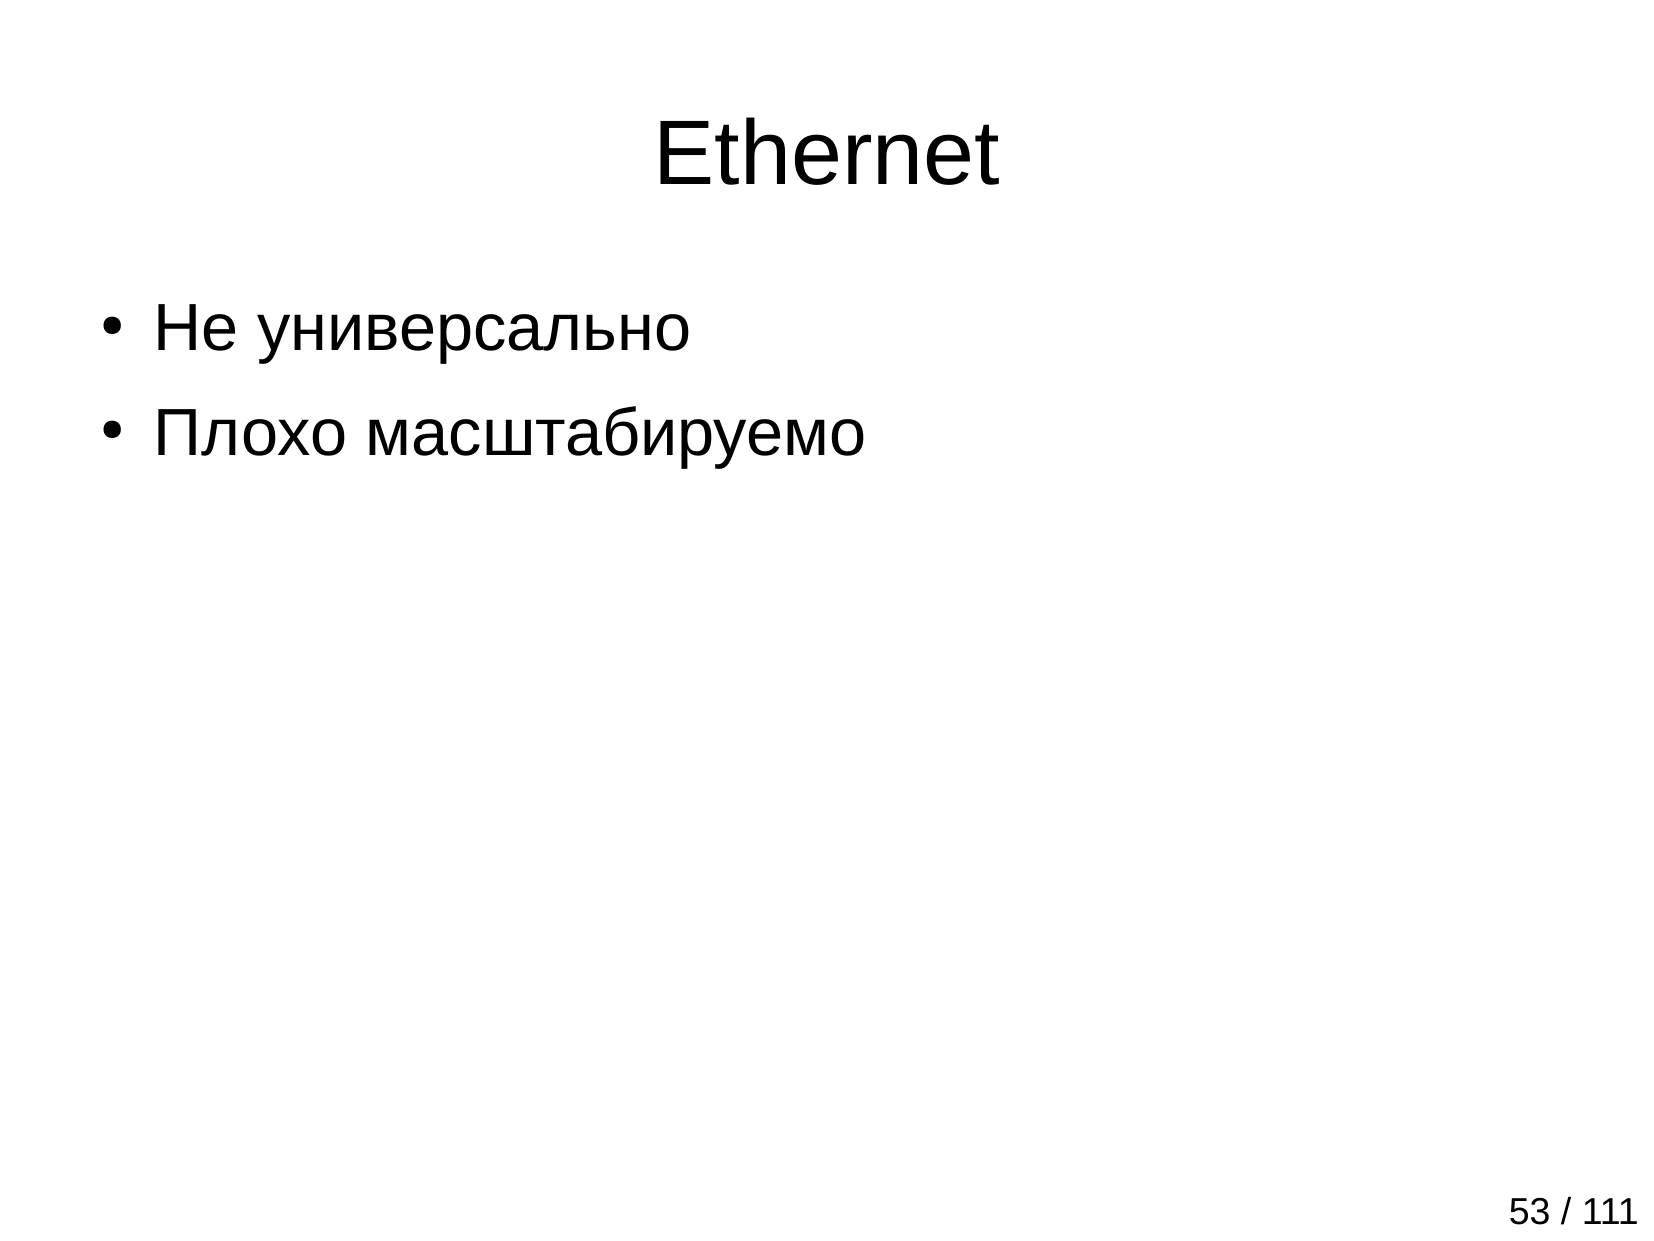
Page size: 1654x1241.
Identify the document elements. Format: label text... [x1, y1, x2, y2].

list Не универсально Плохо масштабируемо [82, 290, 1571, 1010]
title Ethernet [82, 49, 1571, 257]
text_box <number> / 111 [1380, 1183, 1654, 1241]
